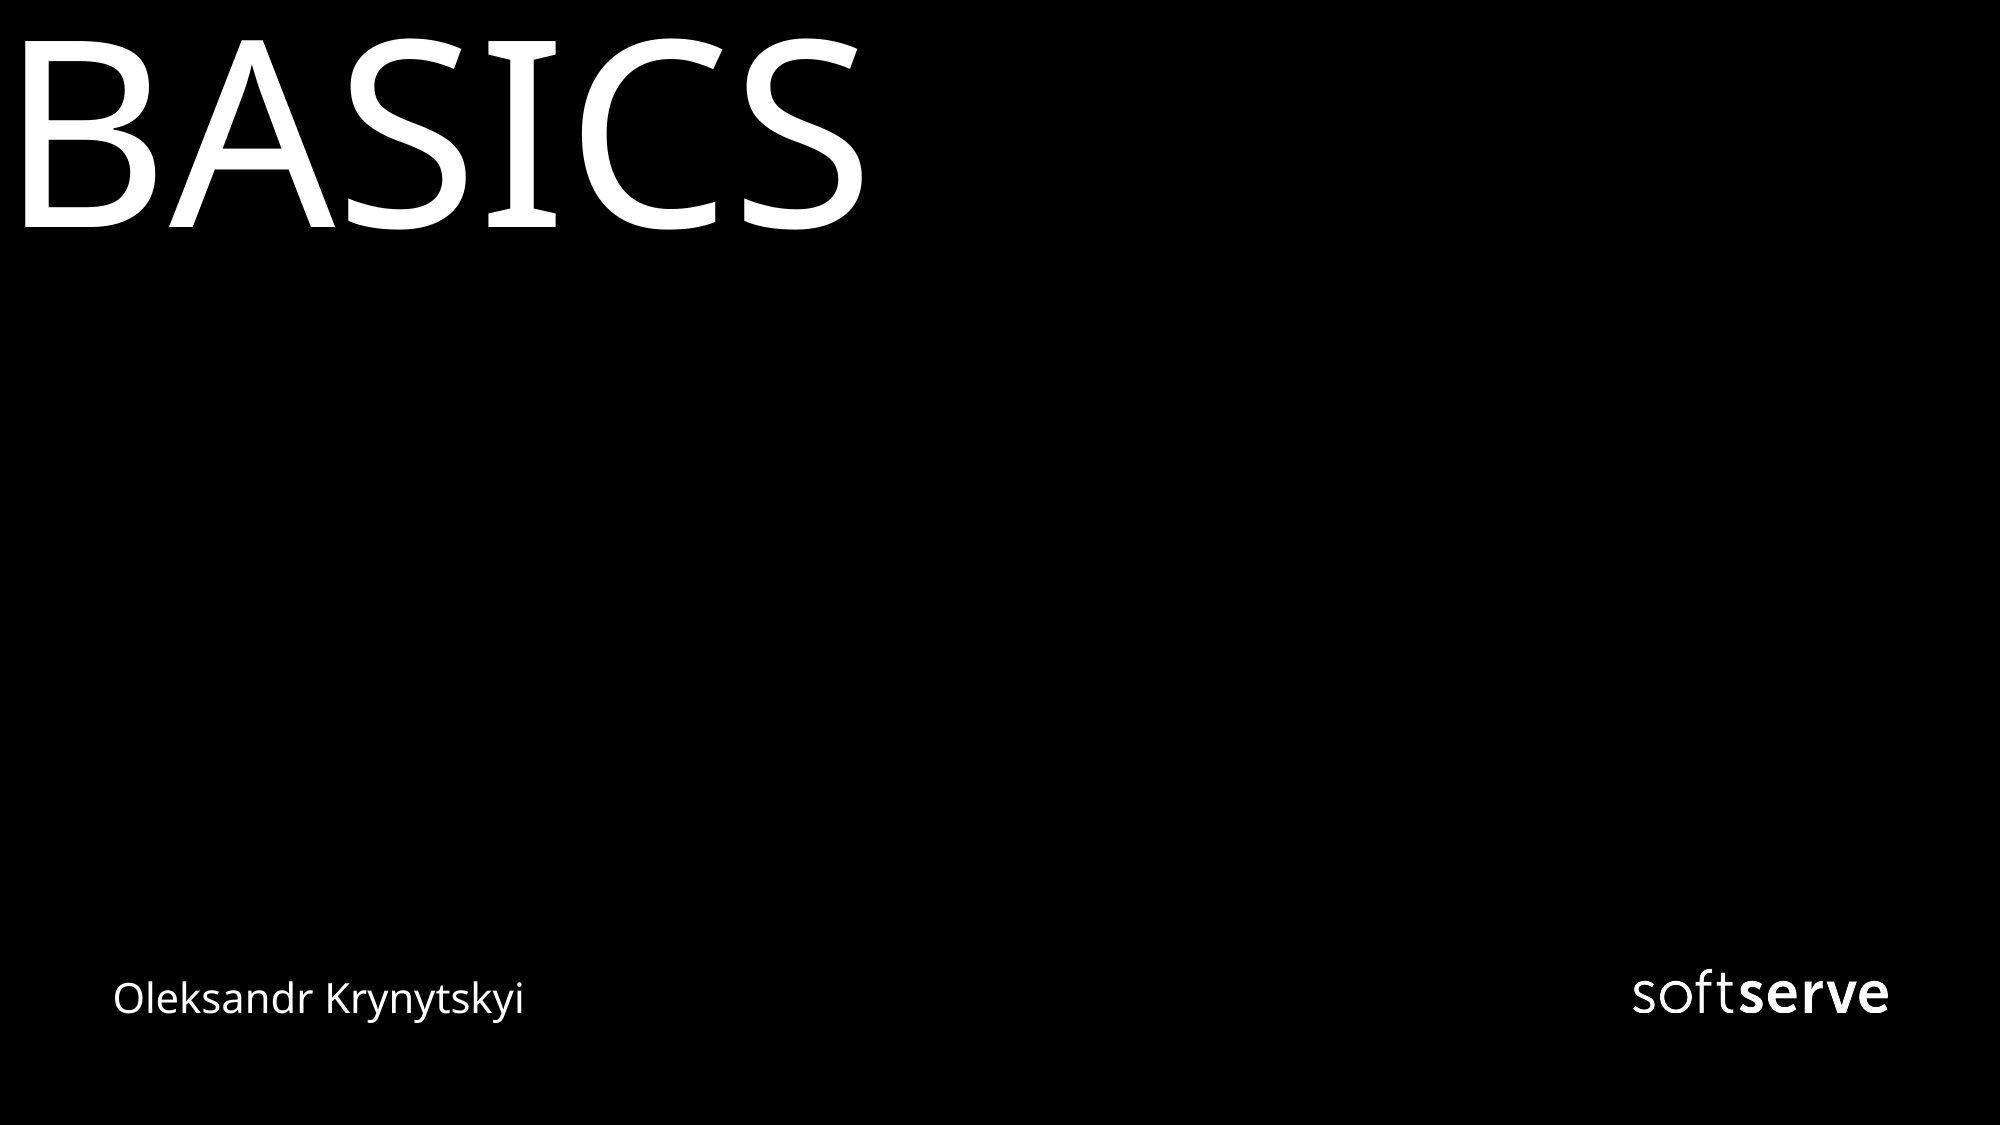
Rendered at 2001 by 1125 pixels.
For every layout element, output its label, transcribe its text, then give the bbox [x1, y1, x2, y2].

picture [1633, 968, 1888, 1013]
title BASICS [0, 0, 2000, 788]
list Oleksandr Krynytskyi [112, 970, 682, 1019]
